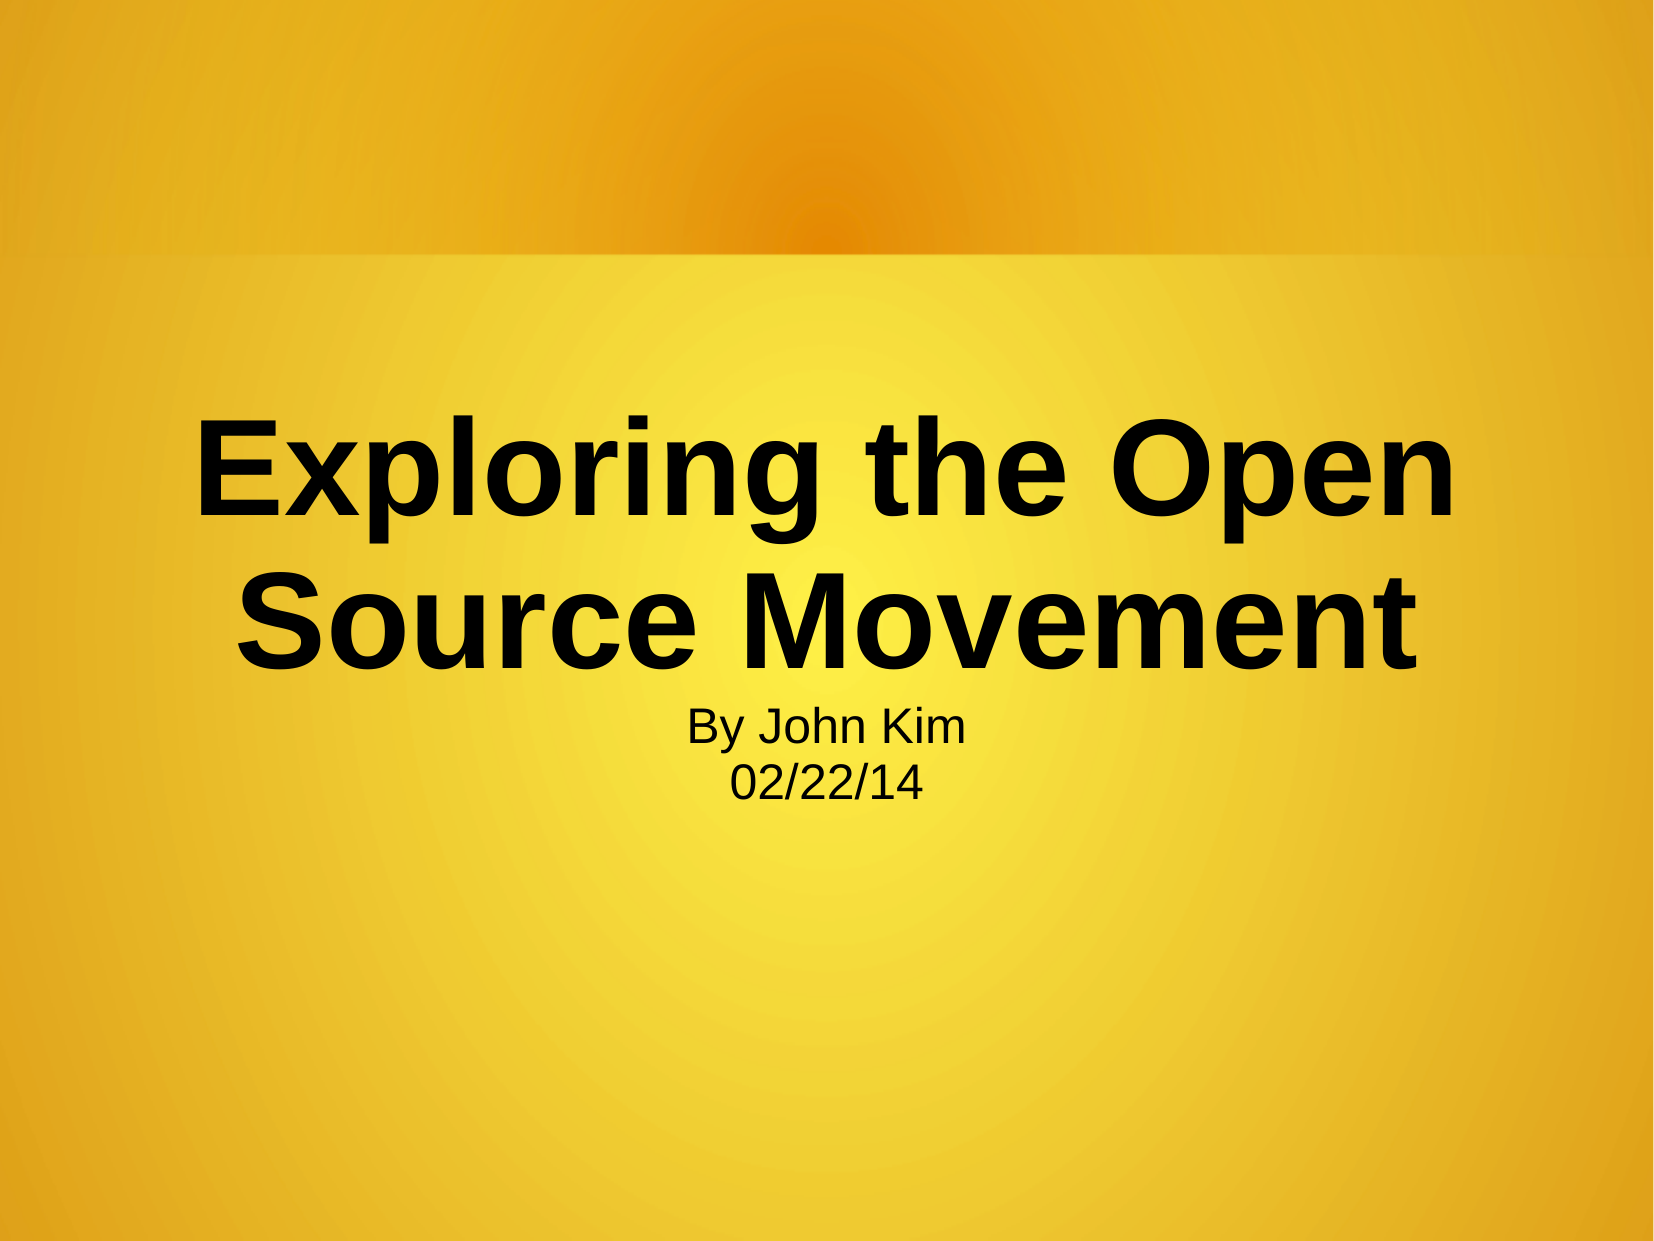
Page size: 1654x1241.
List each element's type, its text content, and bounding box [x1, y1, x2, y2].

picture [0, 0, 1654, 1241]
subtitle Exploring the Open Source Movement By John Kim 02/22/14 [82, 120, 1571, 1081]
